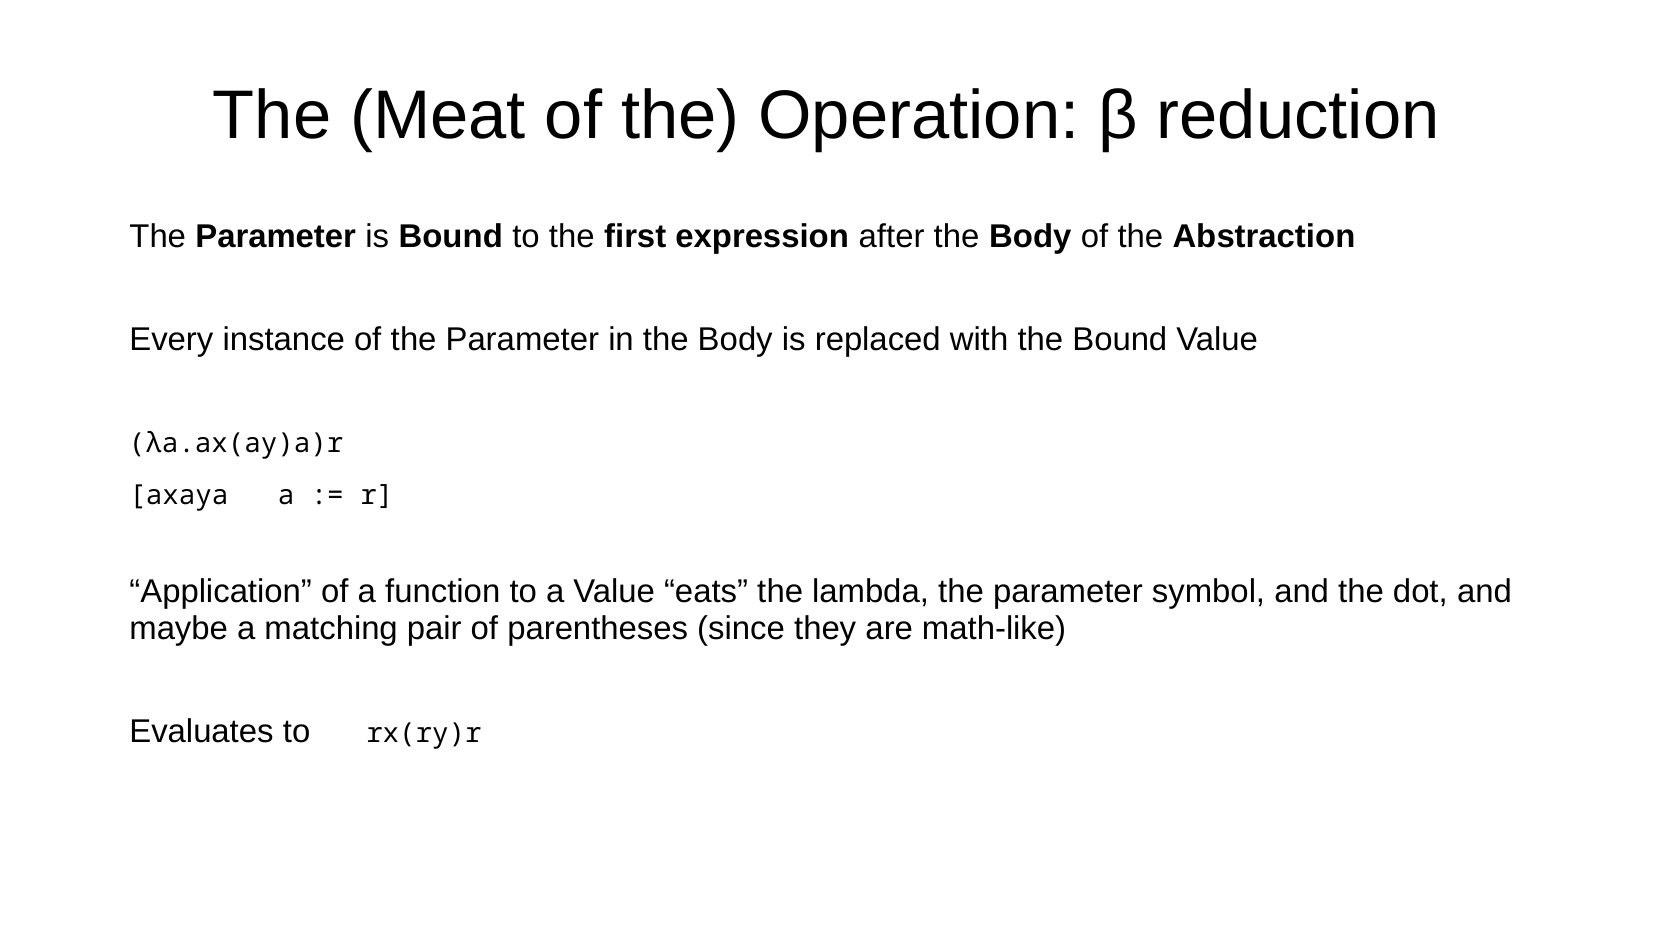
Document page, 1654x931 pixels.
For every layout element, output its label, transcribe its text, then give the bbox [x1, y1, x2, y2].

title The (Meat of the) Operation: β reduction [82, 37, 1571, 193]
list The Parameter is Bound to the first expression after the Body of the Abstraction Every instance of the Parameter in the Body is replaced with the Bound Value (λa.ax(ay)a)r [axaya a := r] “Application” of a function to a Value “eats” the lambda, the parameter symbol, and the dot, and maybe a matching pair of parentheses (since they are math-like) Evaluates to rx(ry)r [82, 217, 1571, 758]
